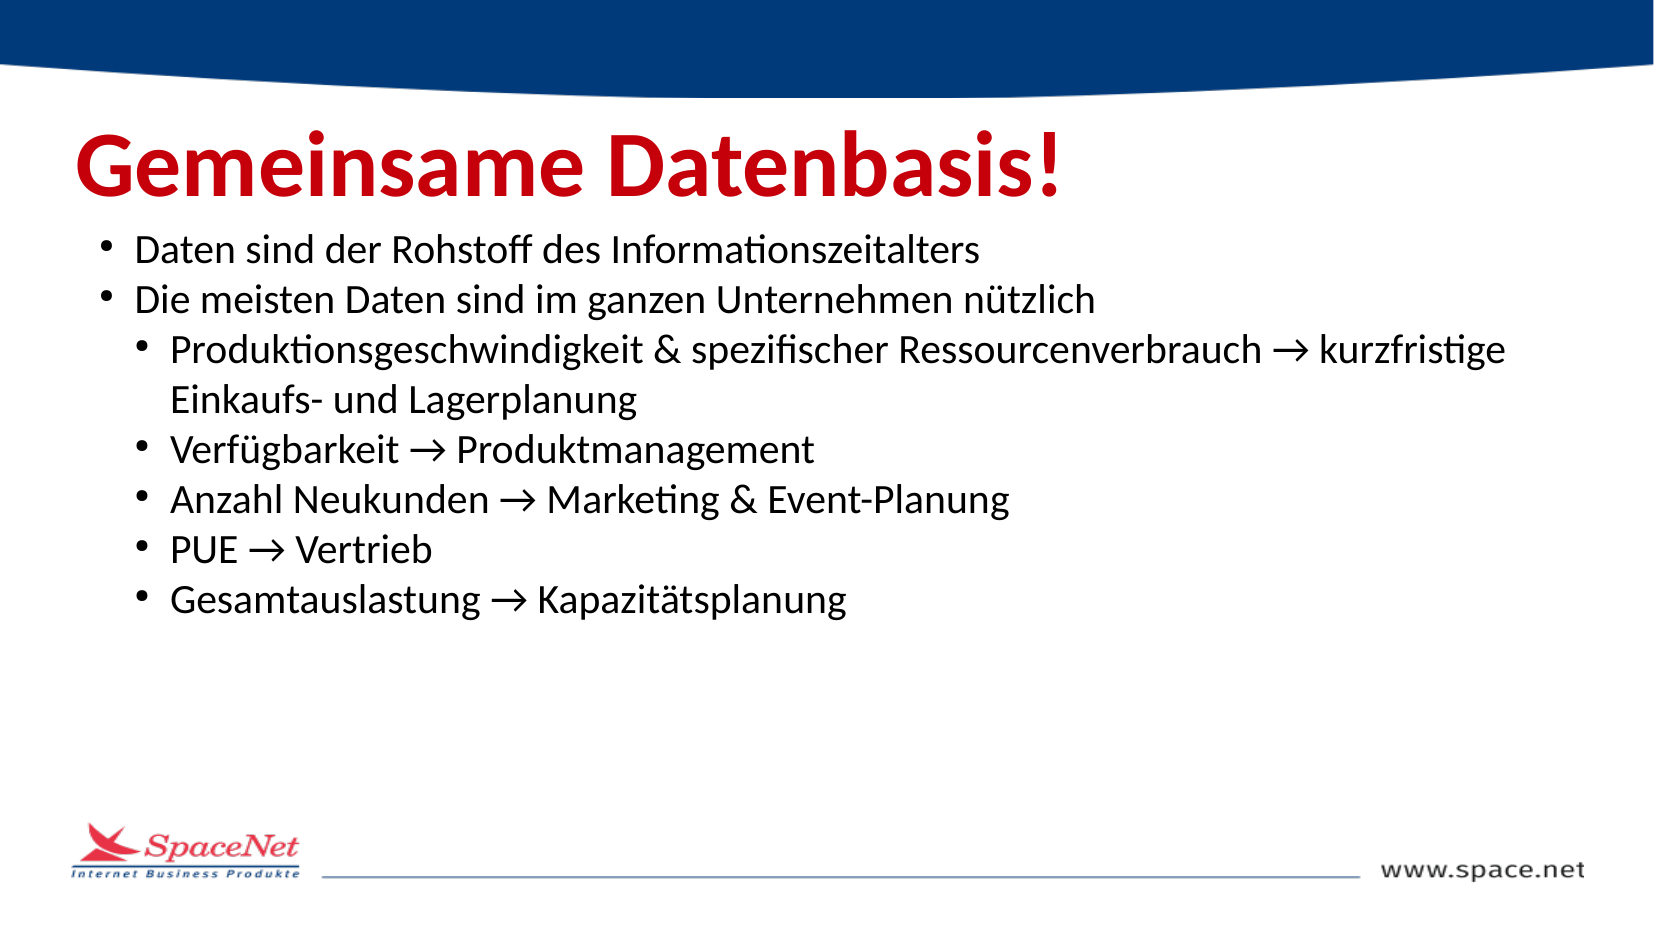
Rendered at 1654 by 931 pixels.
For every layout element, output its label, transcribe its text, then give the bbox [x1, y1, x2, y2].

text_box Gemeinsame Datenbasis! [60, 95, 1583, 223]
text_box Daten sind der Rohstoff des Informationszeitalters Die meisten Daten sind im ganzen Unternehmen nützlich Produktionsgeschwindigkeit & spezifischer Ressourcenverbrauch → kurzfristige Einkaufs- und Lagerplanung Verfügbarkeit → Produktmanagement Anzahl Neukunden → Marketing & Event-Planung PUE → Vertrieb Gesamtauslastung → Kapazitätsplanung [84, 223, 1583, 630]
